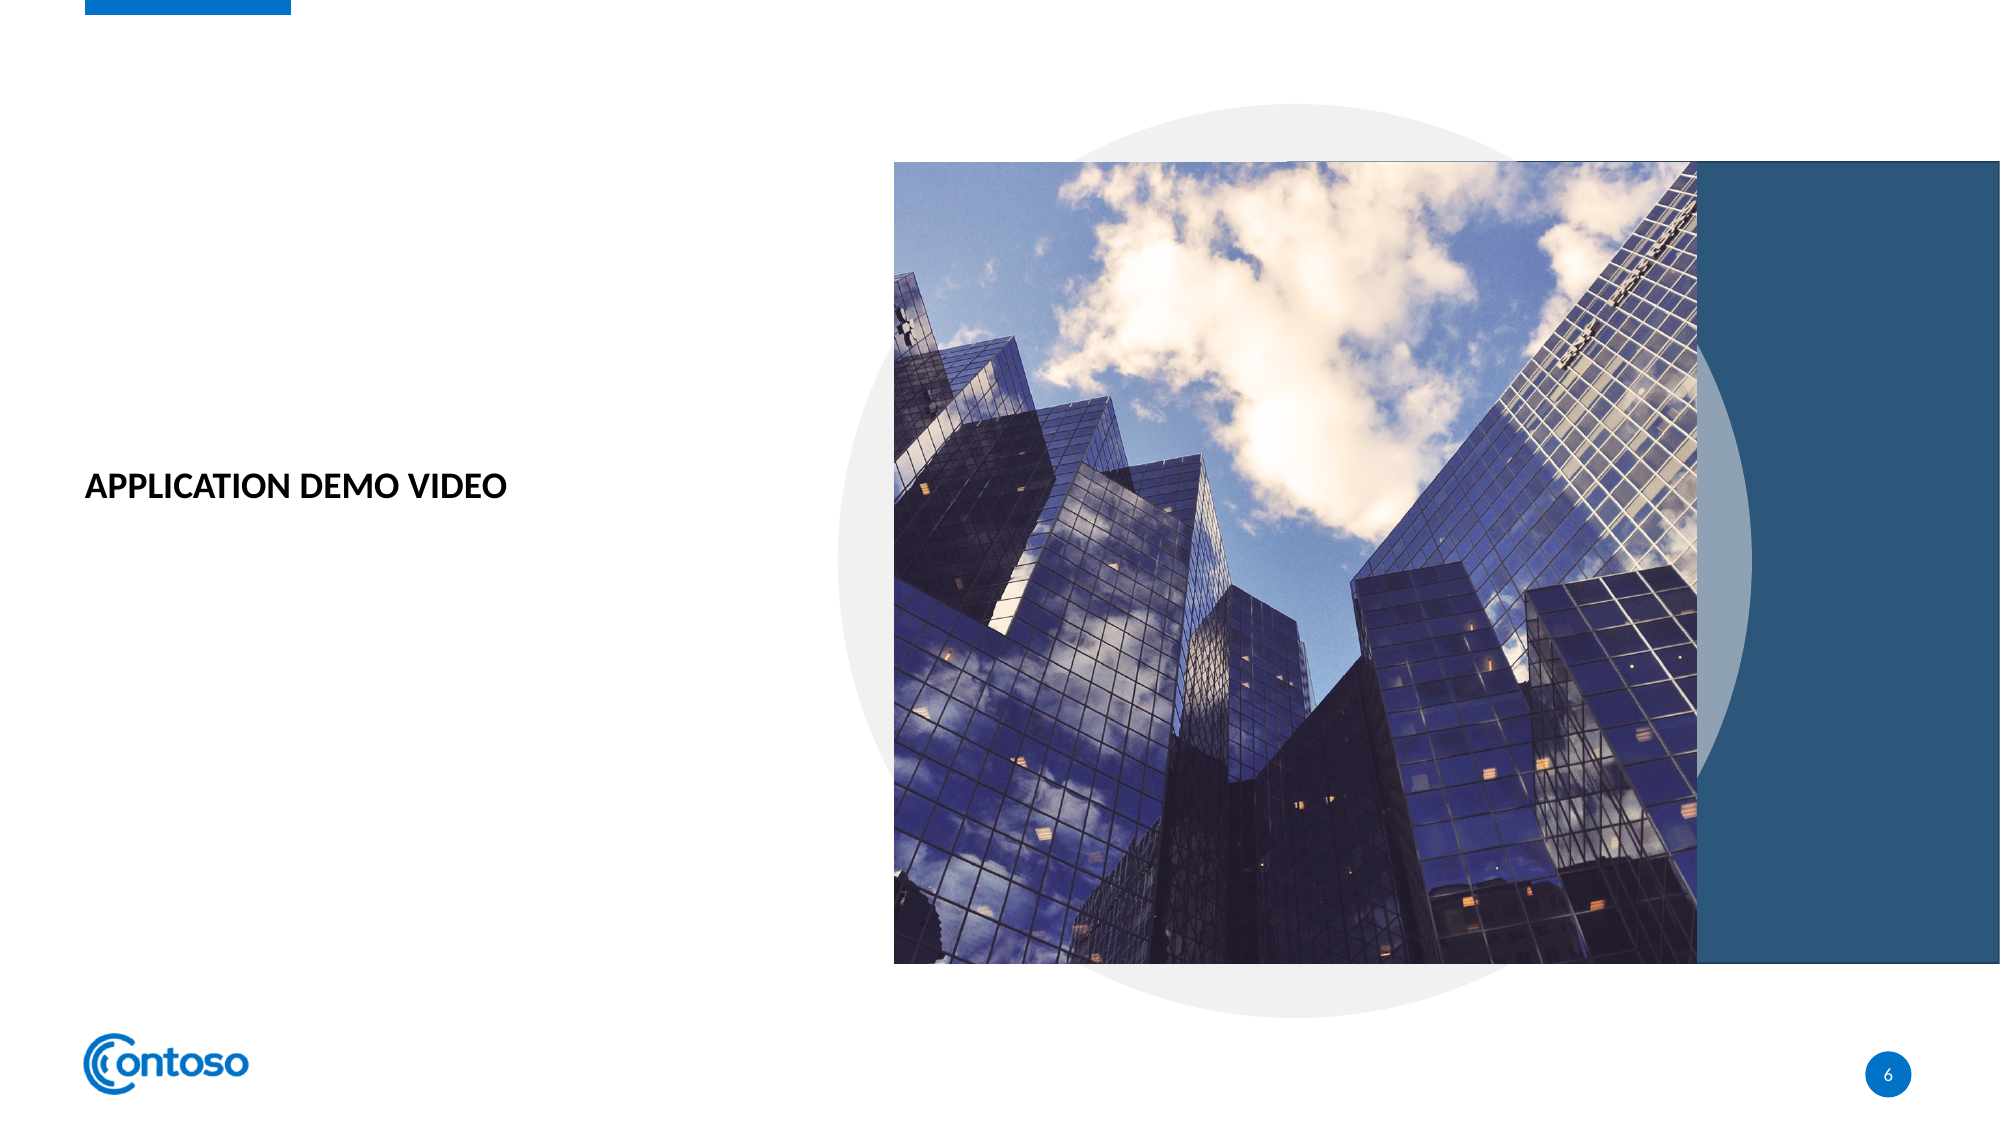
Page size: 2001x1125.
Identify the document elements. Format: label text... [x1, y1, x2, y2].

title Application demo video [84, 377, 894, 595]
text_box 5 [1864, 1059, 1913, 1090]
picture [894, 162, 1697, 964]
